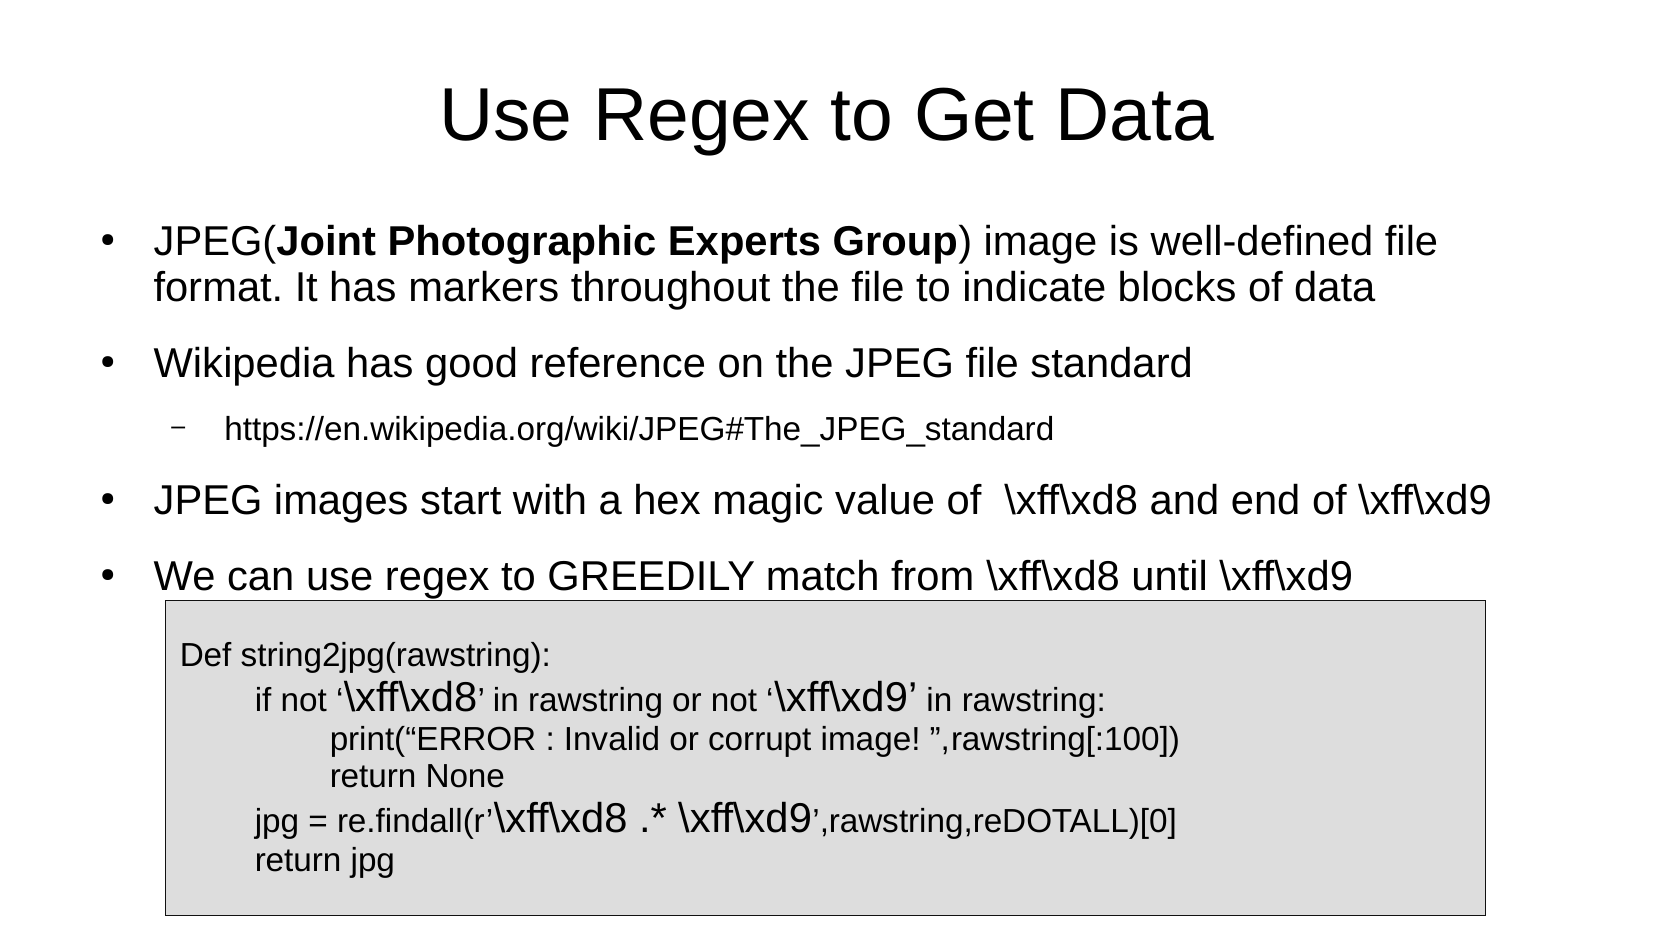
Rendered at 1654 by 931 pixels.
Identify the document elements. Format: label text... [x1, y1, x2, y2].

text_box Def string2jpg(rawstring): if not ‘\xff\xd8’ in rawstring or not ‘\xff\xd9’ in rawstring: print(“ERROR : Invalid or corrupt image! ”,rawstring[:100]) return None jpg = re.findall(r’\xff\xd8 .* \xff\xd9’,rawstring,reDOTALL)[0] return jpg [165, 600, 1486, 916]
title Use Regex to Get Data [82, 37, 1571, 193]
list JPEG(Joint Photographic Experts Group) image is well-defined file format. It has markers throughout the file to indicate blocks of data Wikipedia has good reference on the JPEG file standard https://en.wikipedia.org/wiki/JPEG#The_JPEG_standard JPEG images start with a hex magic value of \xff\xd8 and end of \xff\xd9 We can use regex to GREEDILY match from \xff\xd8 until \xff\xd9 [82, 217, 1571, 758]
